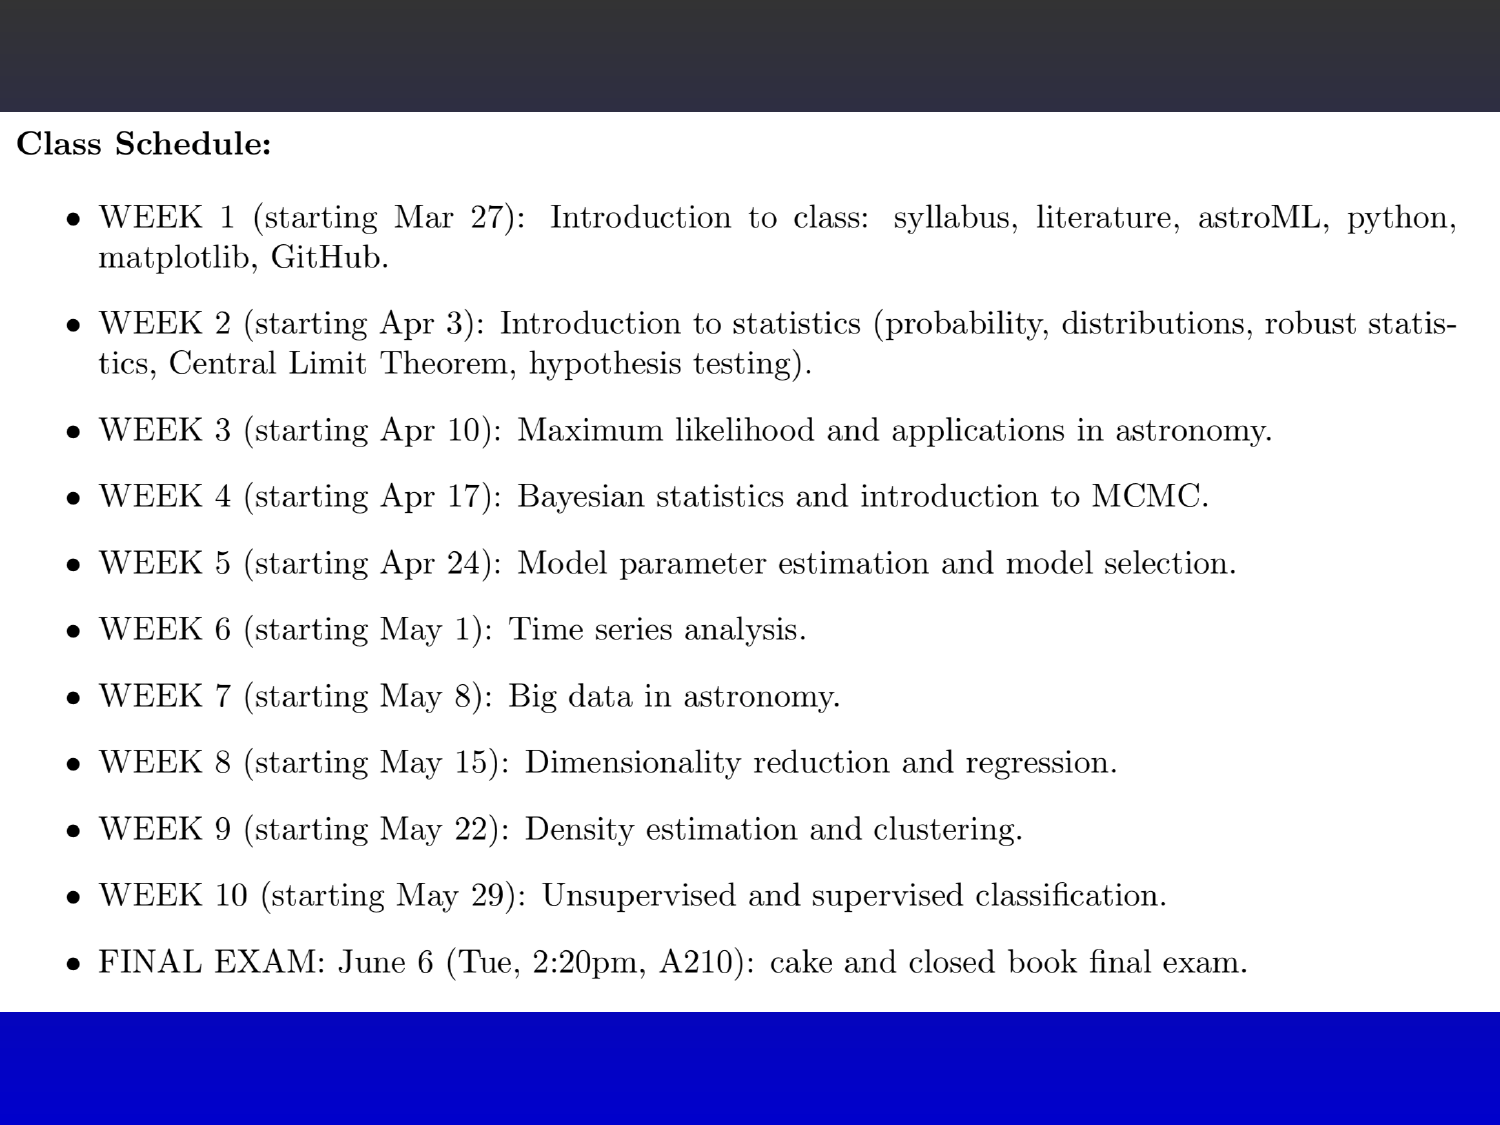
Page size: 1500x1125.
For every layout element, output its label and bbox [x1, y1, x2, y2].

picture [0, 112, 1500, 1012]
